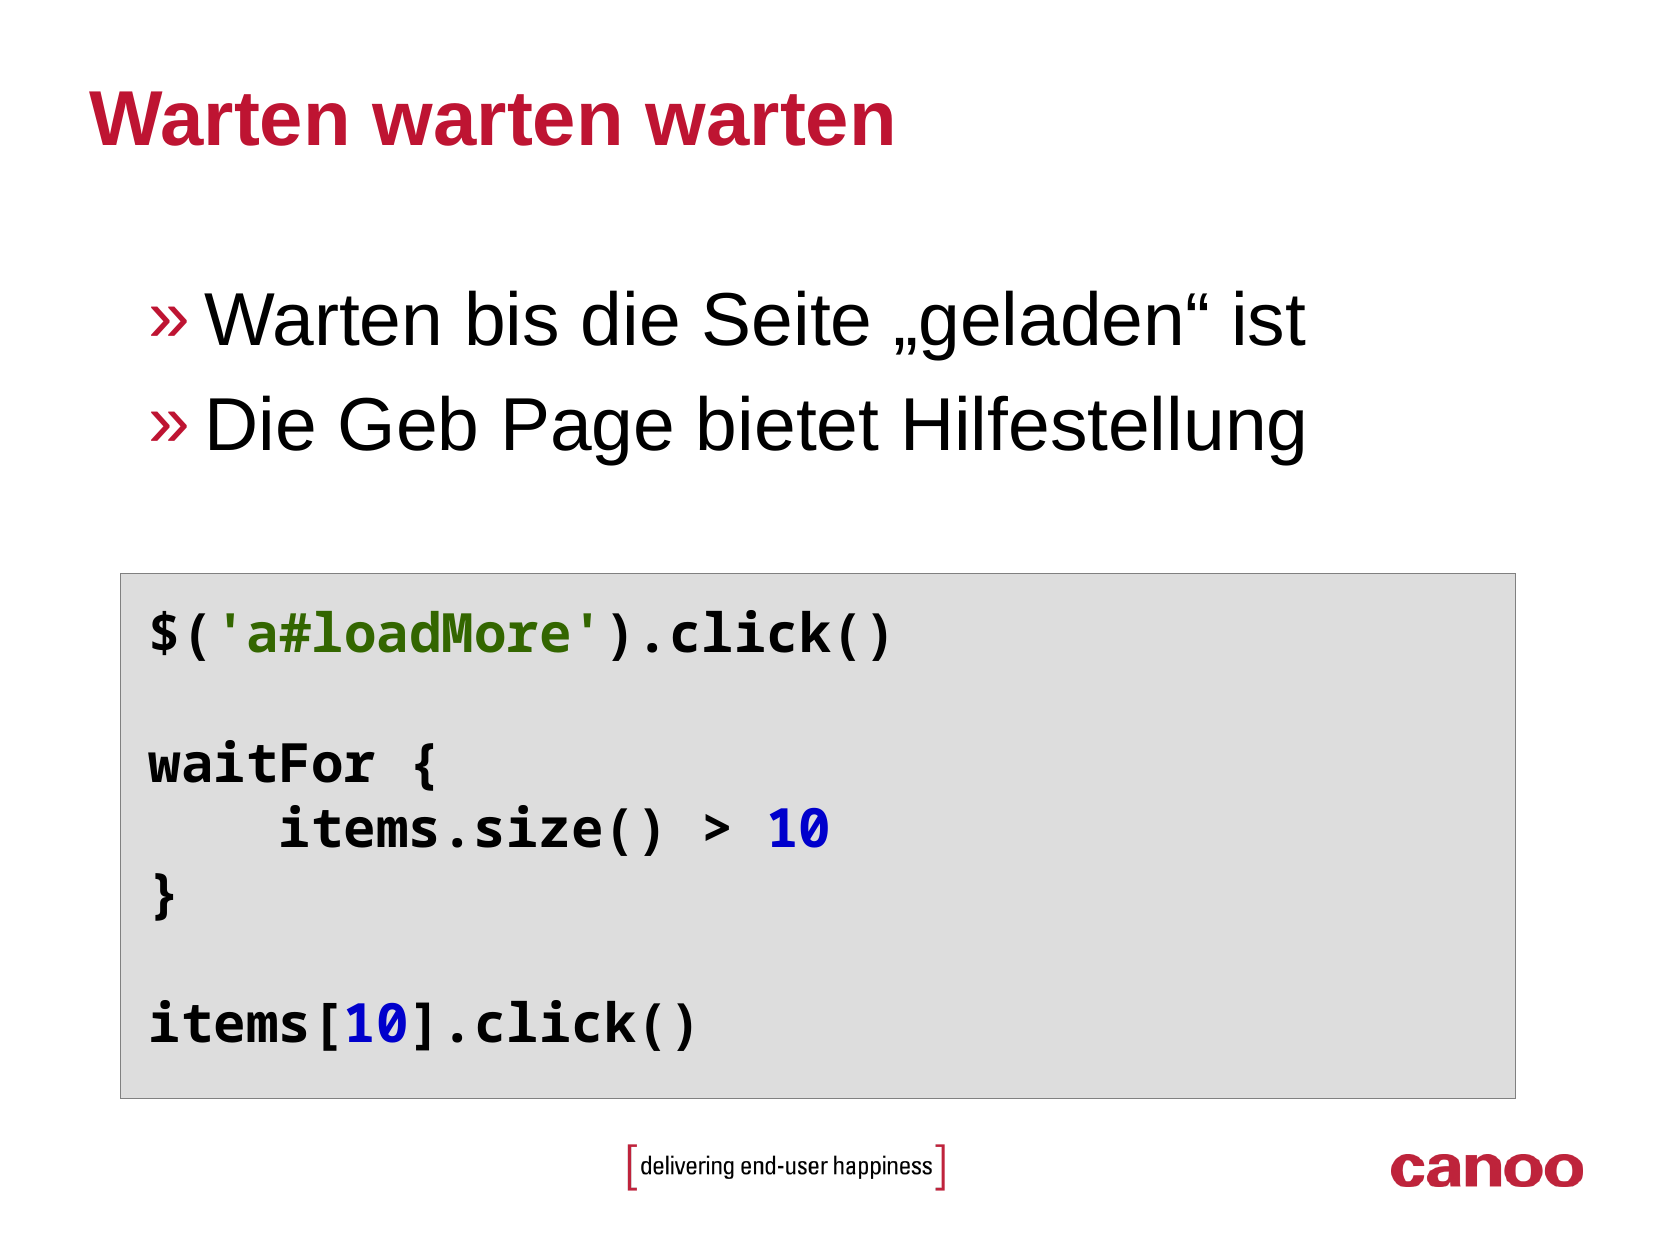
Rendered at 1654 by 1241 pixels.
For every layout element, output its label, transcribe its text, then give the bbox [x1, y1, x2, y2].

title Warten warten warten [75, 60, 1591, 181]
picture [1391, 1154, 1583, 1187]
list Warten bis die Seite „geladen“ ist Die Geb Page bietet Hilfestellung [134, 263, 1546, 590]
picture [621, 1140, 951, 1194]
text_box [120, 573, 1516, 1099]
list $('a#loadMore').click() waitFor { items.size() > 10 } items[10].click() [134, 590, 1546, 1087]
